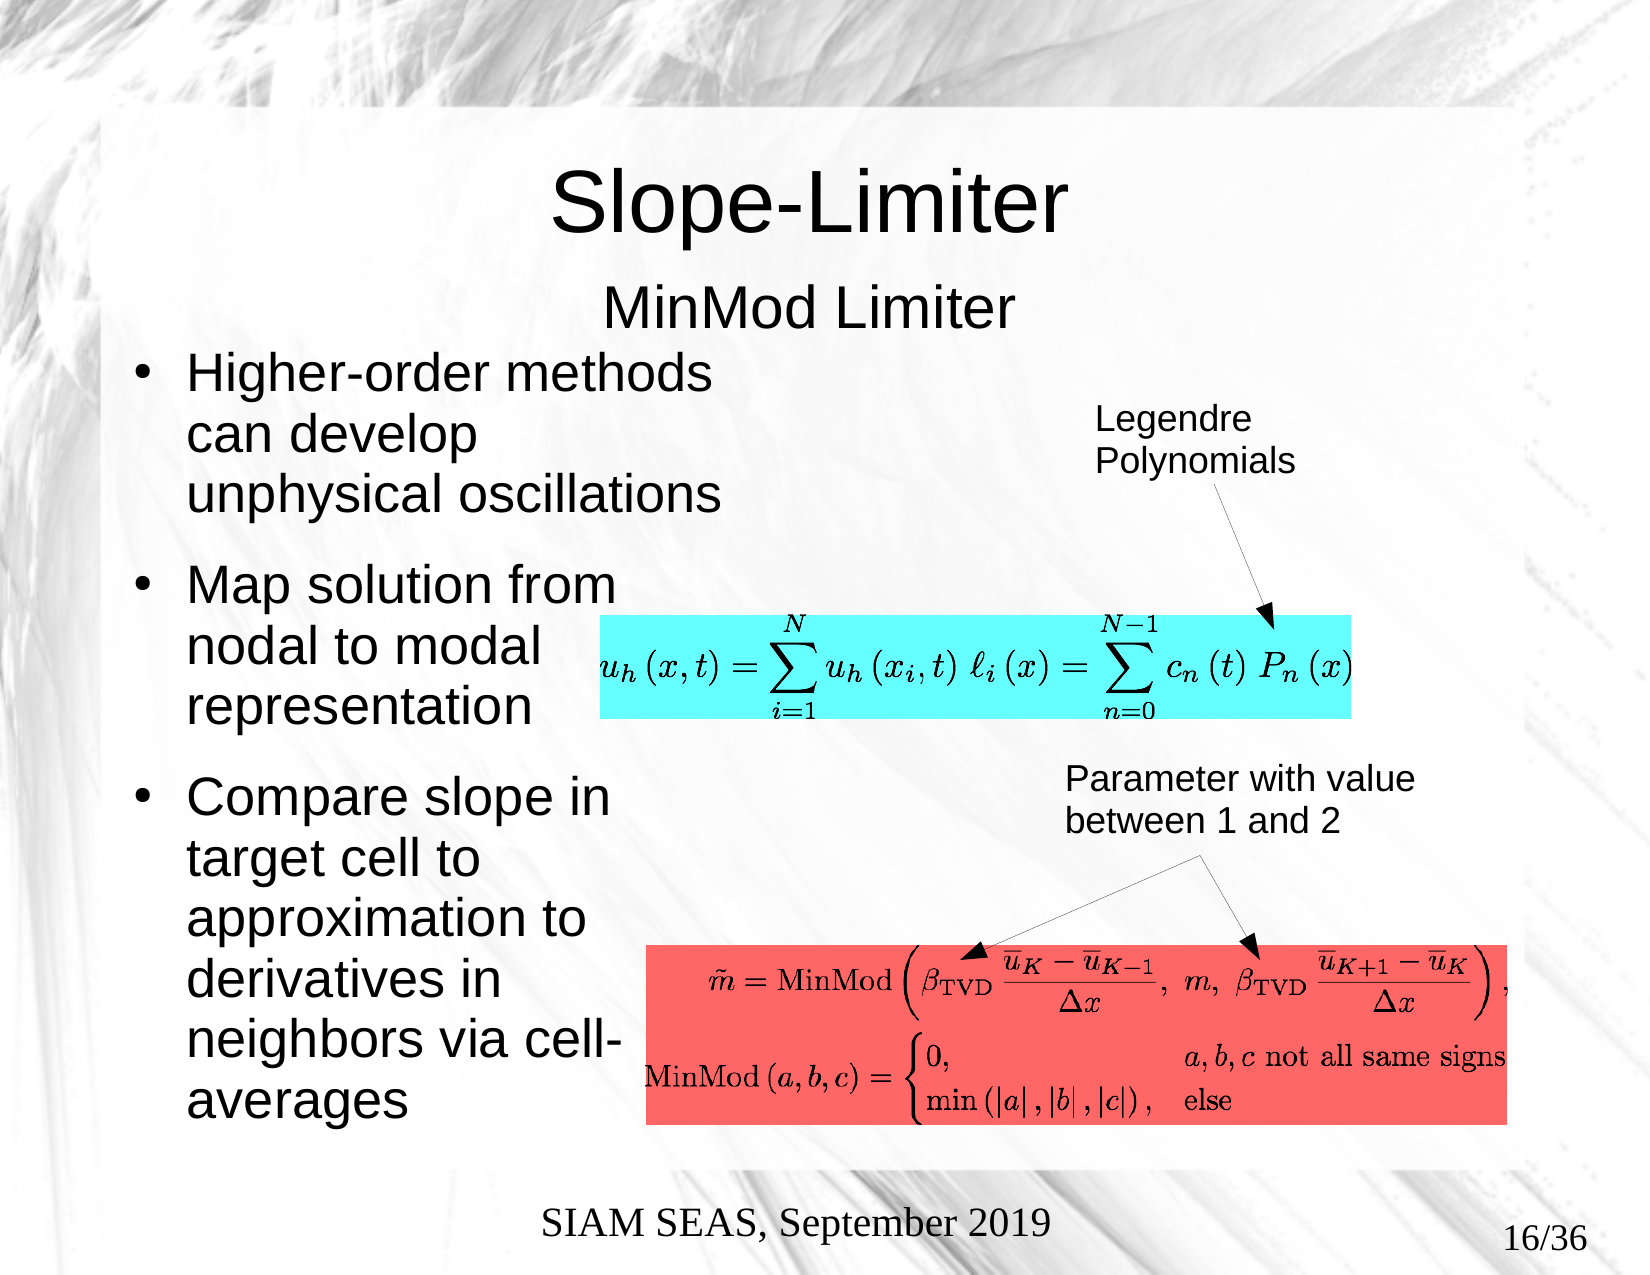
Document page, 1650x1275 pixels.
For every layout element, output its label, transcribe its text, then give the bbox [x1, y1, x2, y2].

text_box Parameter with value between 1 and 2 [1050, 750, 1486, 856]
title Slope-Limiter [117, 115, 1503, 221]
title MinMod Limiter [117, 221, 1503, 395]
picture [0, 0, 1650, 1275]
list Higher-order methods can develop unphysical oscillations Map solution from nodal to modal representation Compare slope in target cell to approximation to derivatives in neighbors via cell-averages [115, 342, 730, 1130]
text_box Legendre Polynomials [1080, 389, 1321, 489]
